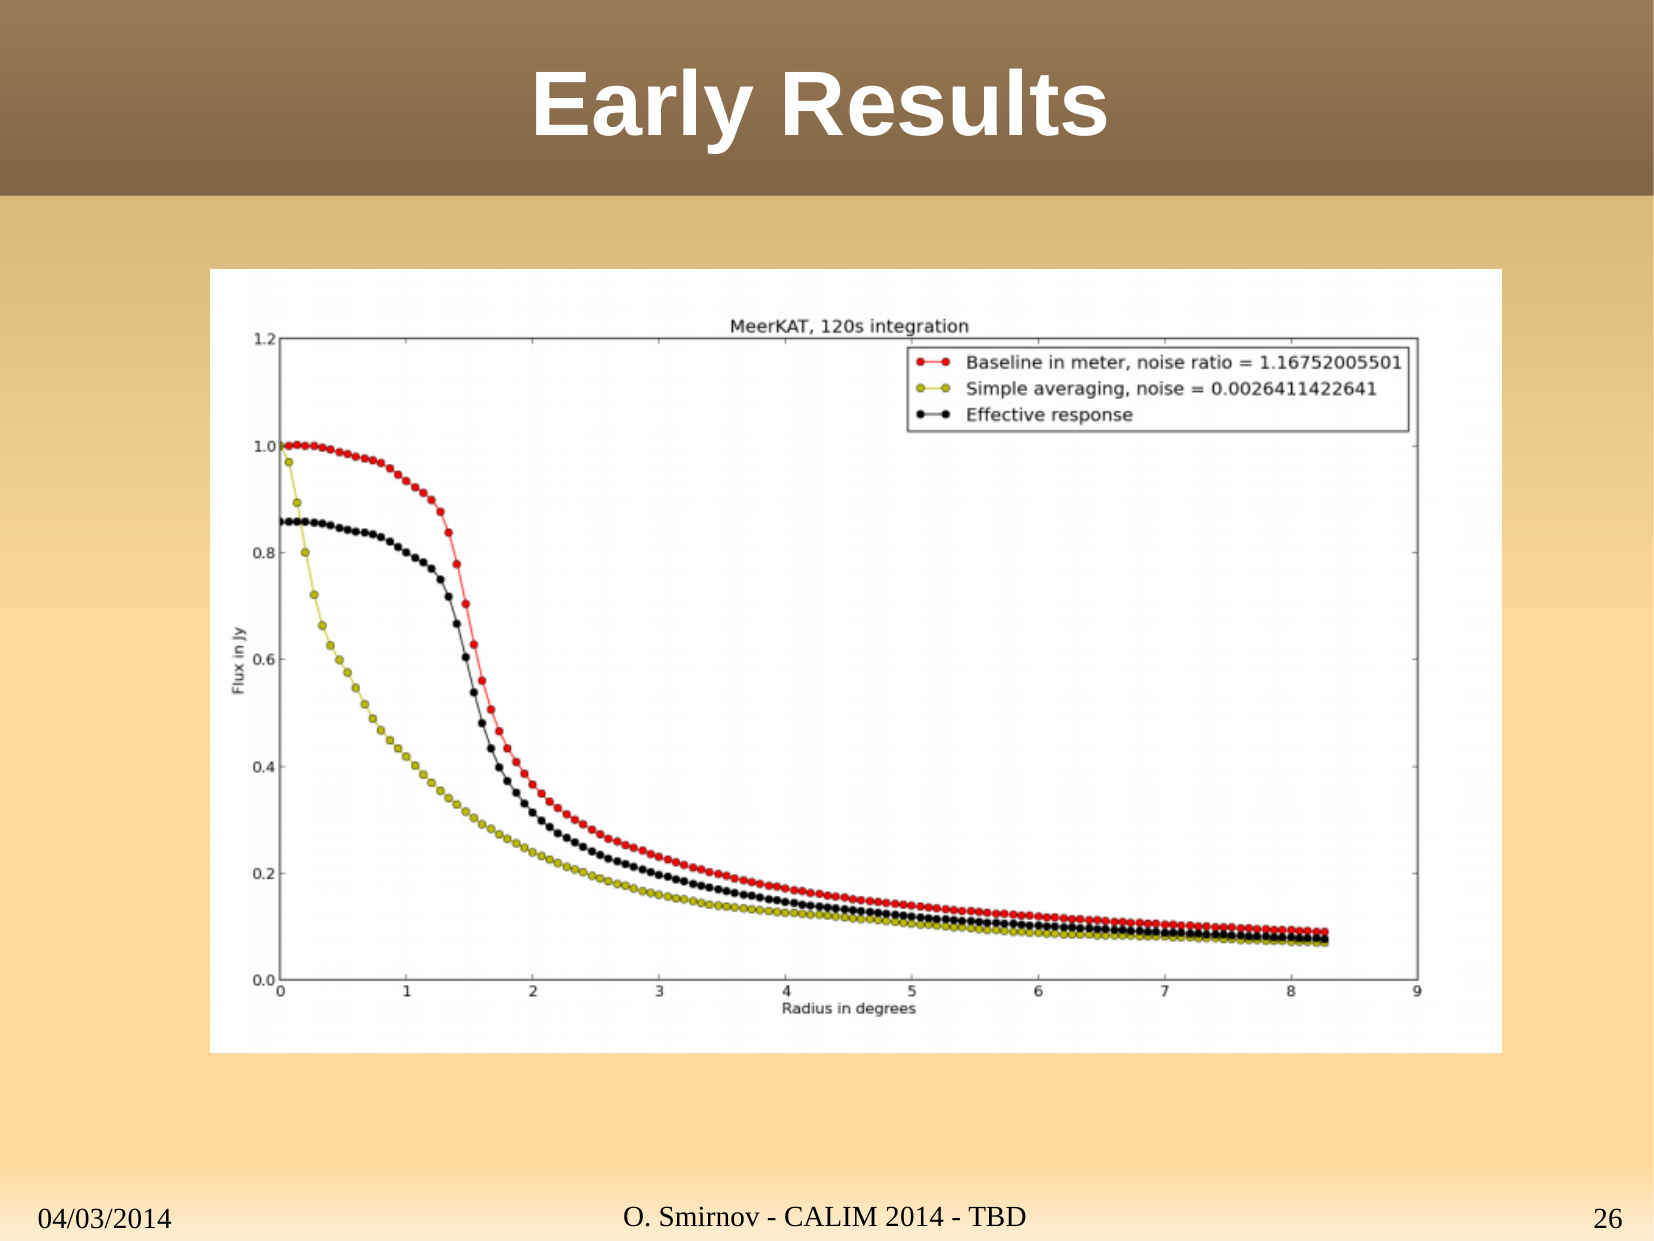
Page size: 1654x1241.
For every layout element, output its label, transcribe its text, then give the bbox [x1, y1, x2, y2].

picture [0, 0, 1654, 1241]
title Early Results [76, 0, 1565, 208]
